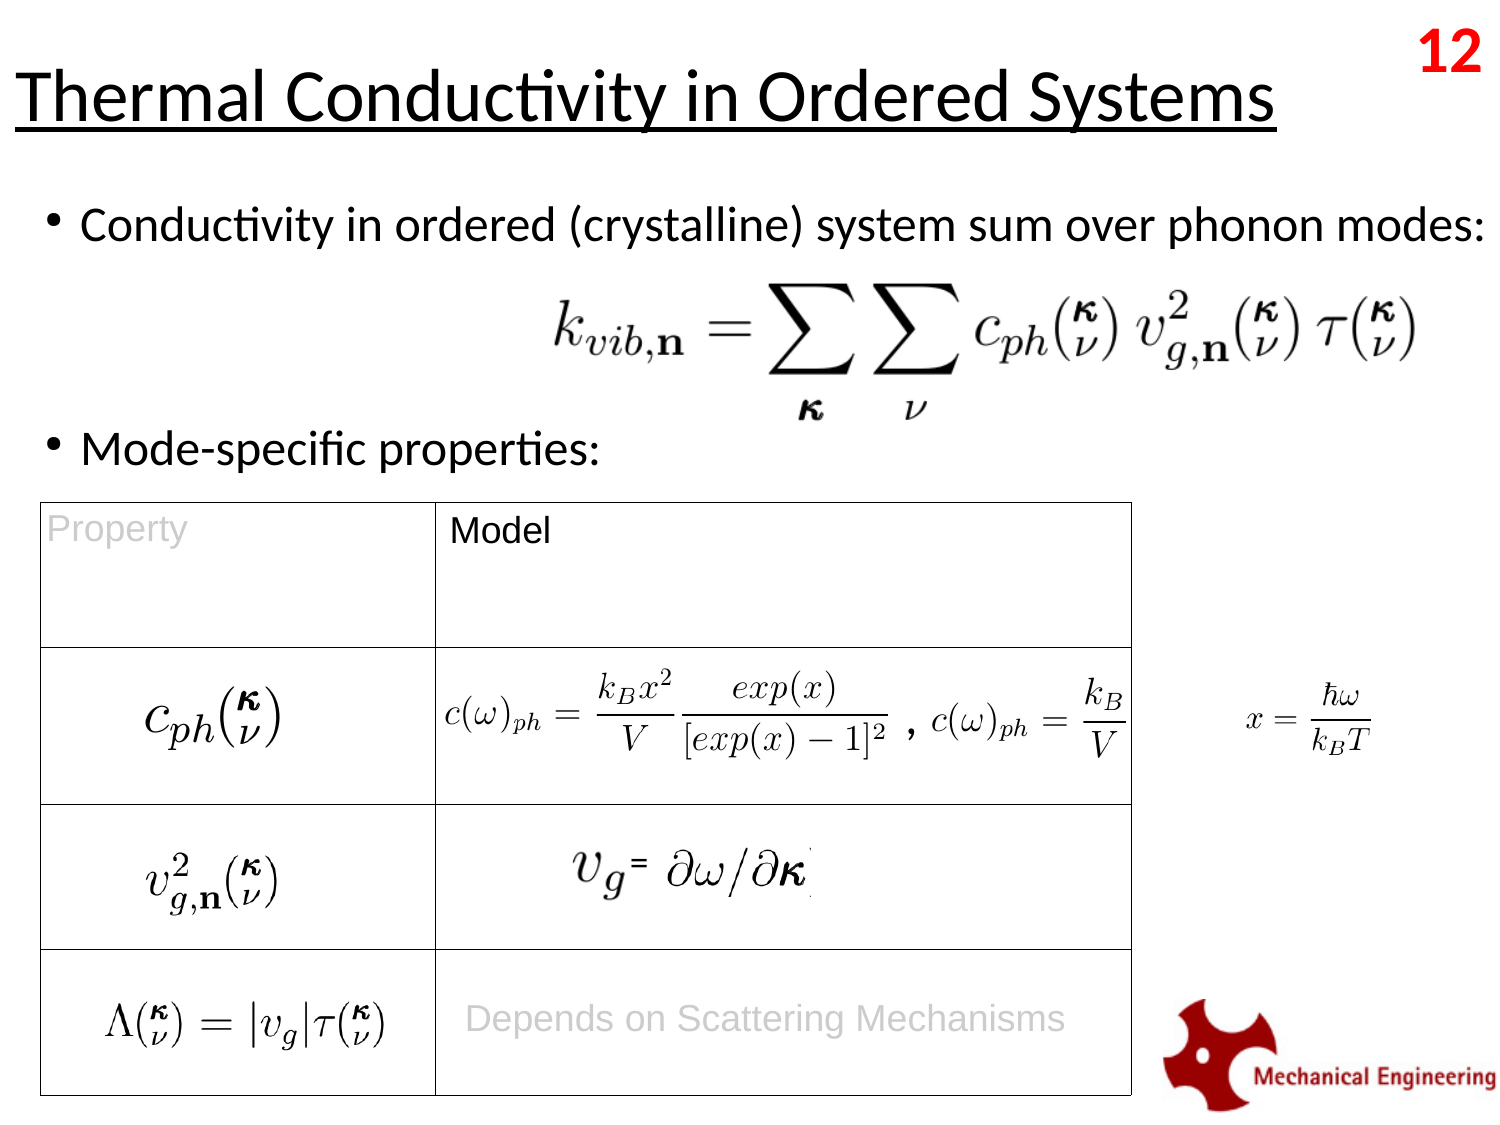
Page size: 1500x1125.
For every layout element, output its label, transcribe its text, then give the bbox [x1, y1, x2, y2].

text_box Depends on Scattering Mechanisms [450, 990, 1147, 1047]
picture [570, 844, 615, 909]
text_box 12 [1401, 0, 1499, 93]
table_cell [41, 805, 435, 949]
text_box = [615, 840, 676, 944]
table_header Model [436, 503, 1131, 647]
picture [660, 839, 811, 897]
table_header Property [41, 503, 435, 647]
text_box Conductivity in ordered (crystalline) system sum over phonon modes: [30, 183, 1500, 259]
picture [90, 989, 391, 1059]
table_cell [41, 950, 435, 1095]
picture [1162, 999, 1497, 1113]
picture [135, 839, 286, 926]
table_cell [436, 950, 1131, 1095]
picture [917, 667, 1126, 766]
text_box , [855, 690, 946, 764]
text_box Mode-specific properties: [30, 408, 1500, 483]
table_cell [436, 805, 1131, 949]
table_cell [41, 648, 435, 804]
picture [1230, 677, 1381, 766]
picture [135, 674, 286, 766]
picture [444, 660, 895, 770]
table_cell [436, 648, 1131, 804]
title Thermal Conductivity in Ordered Systems [0, 0, 1351, 186]
picture [525, 259, 1426, 408]
